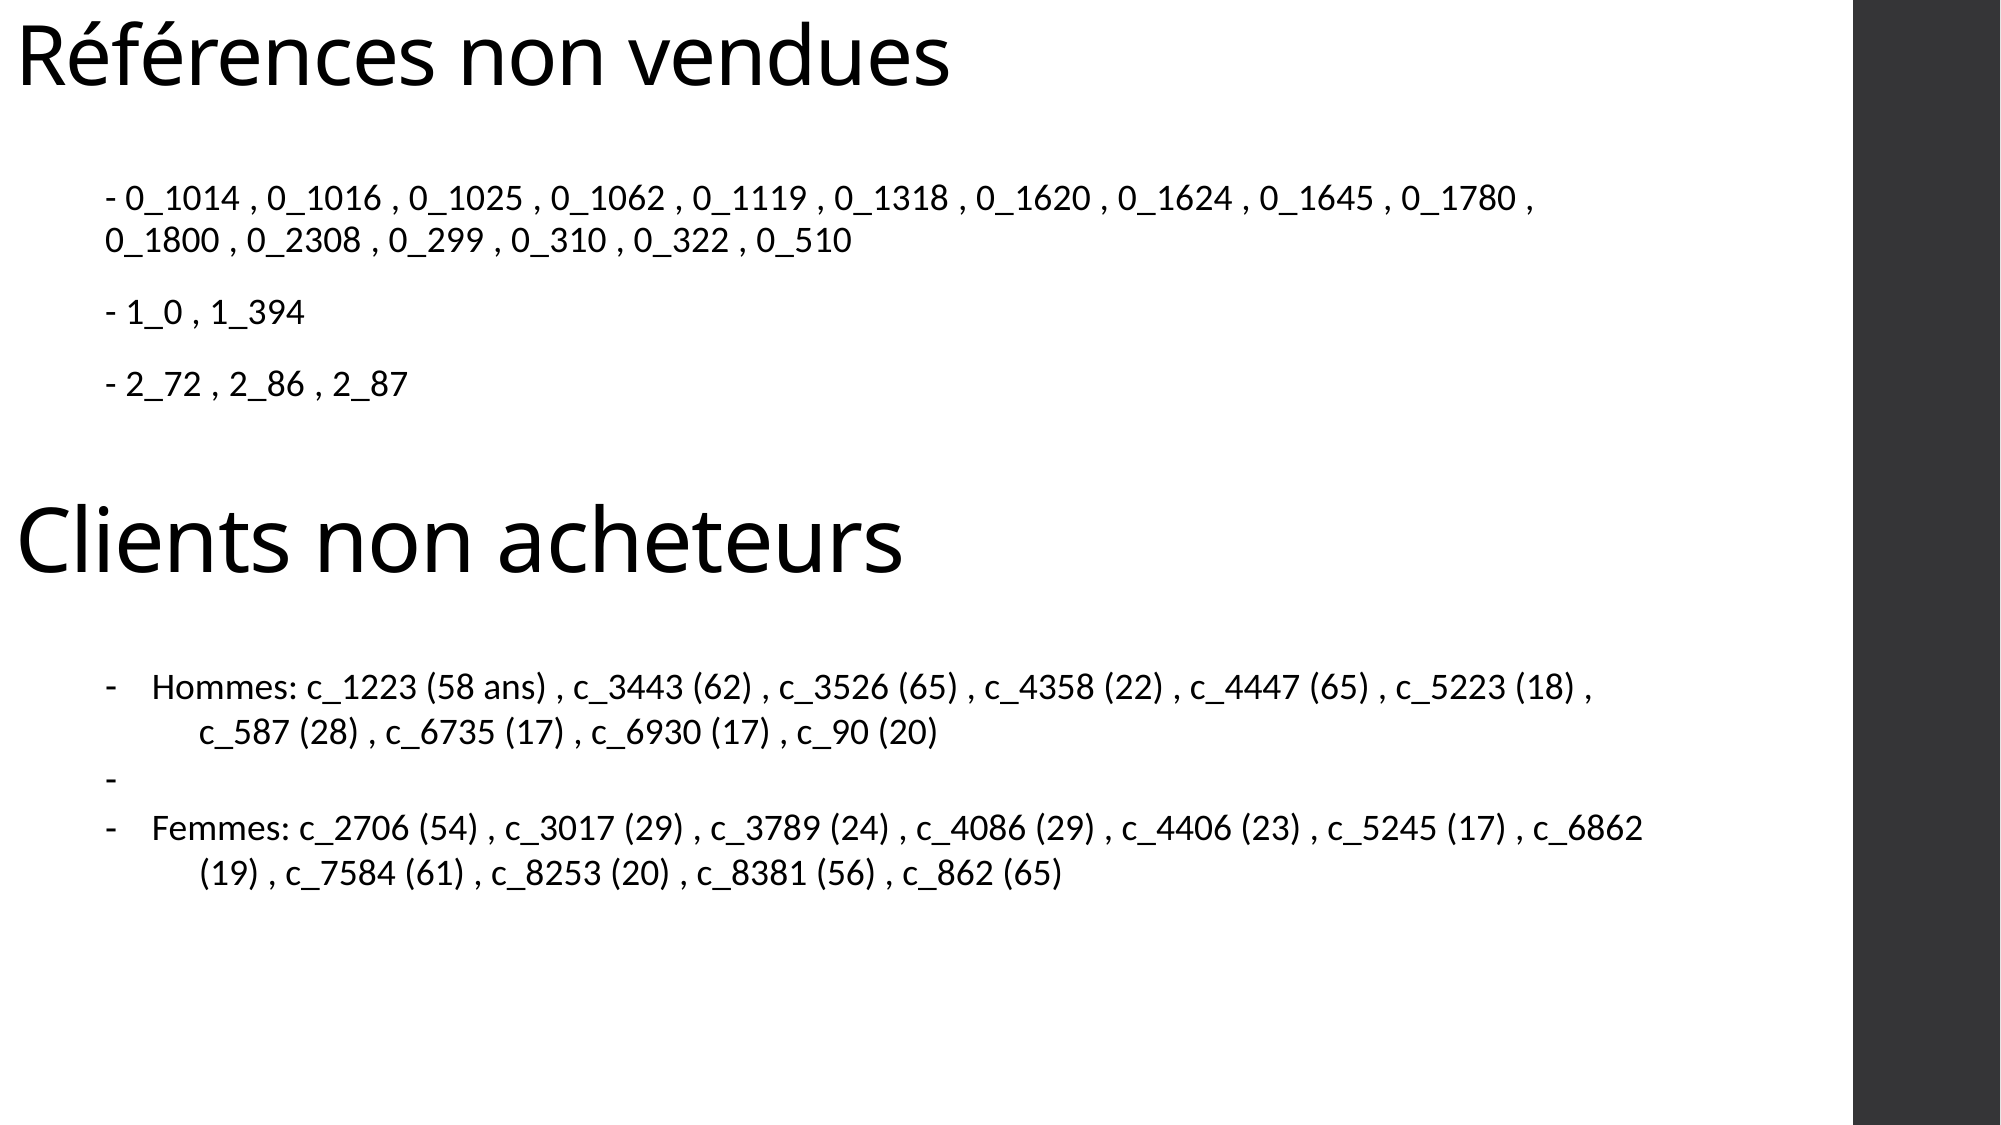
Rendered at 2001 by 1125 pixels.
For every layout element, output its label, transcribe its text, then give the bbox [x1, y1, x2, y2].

list - 0_1014 , 0_1016 , 0_1025 , 0_1062 , 0_1119 , 0_1318 , 0_1620 , 0_1624 , 0_1645 , 0_1780 , 0_1800 , 0_2308 , 0_299 , 0_310 , 0_322 , 0_510 - 1_0 , 1_394 - 2_72 , 2_86 , 2_87 [90, 168, 1692, 432]
text_box Clients non acheteurs [0, 488, 1591, 598]
text_box Hommes: c_1223 (58 ans) , c_3443 (62) , c_3526 (65) , c_4358 (22) , c_4447 (65) , c_5223 (18) , c_587 (28) , c_6735 (17) , c_6930 (17) , c_90 (20) Femmes: c_2706 (54) , c_3017 (29) , c_3789 (24) , c_4086 (29) , c_4406 (23) , c_5245 (17) , c_6862 (19) , c_7584 (61) , c_8253 (20) , c_8381 (56) , c_862 (65) [90, 654, 1692, 897]
title Références non vendues [0, 2, 1591, 112]
